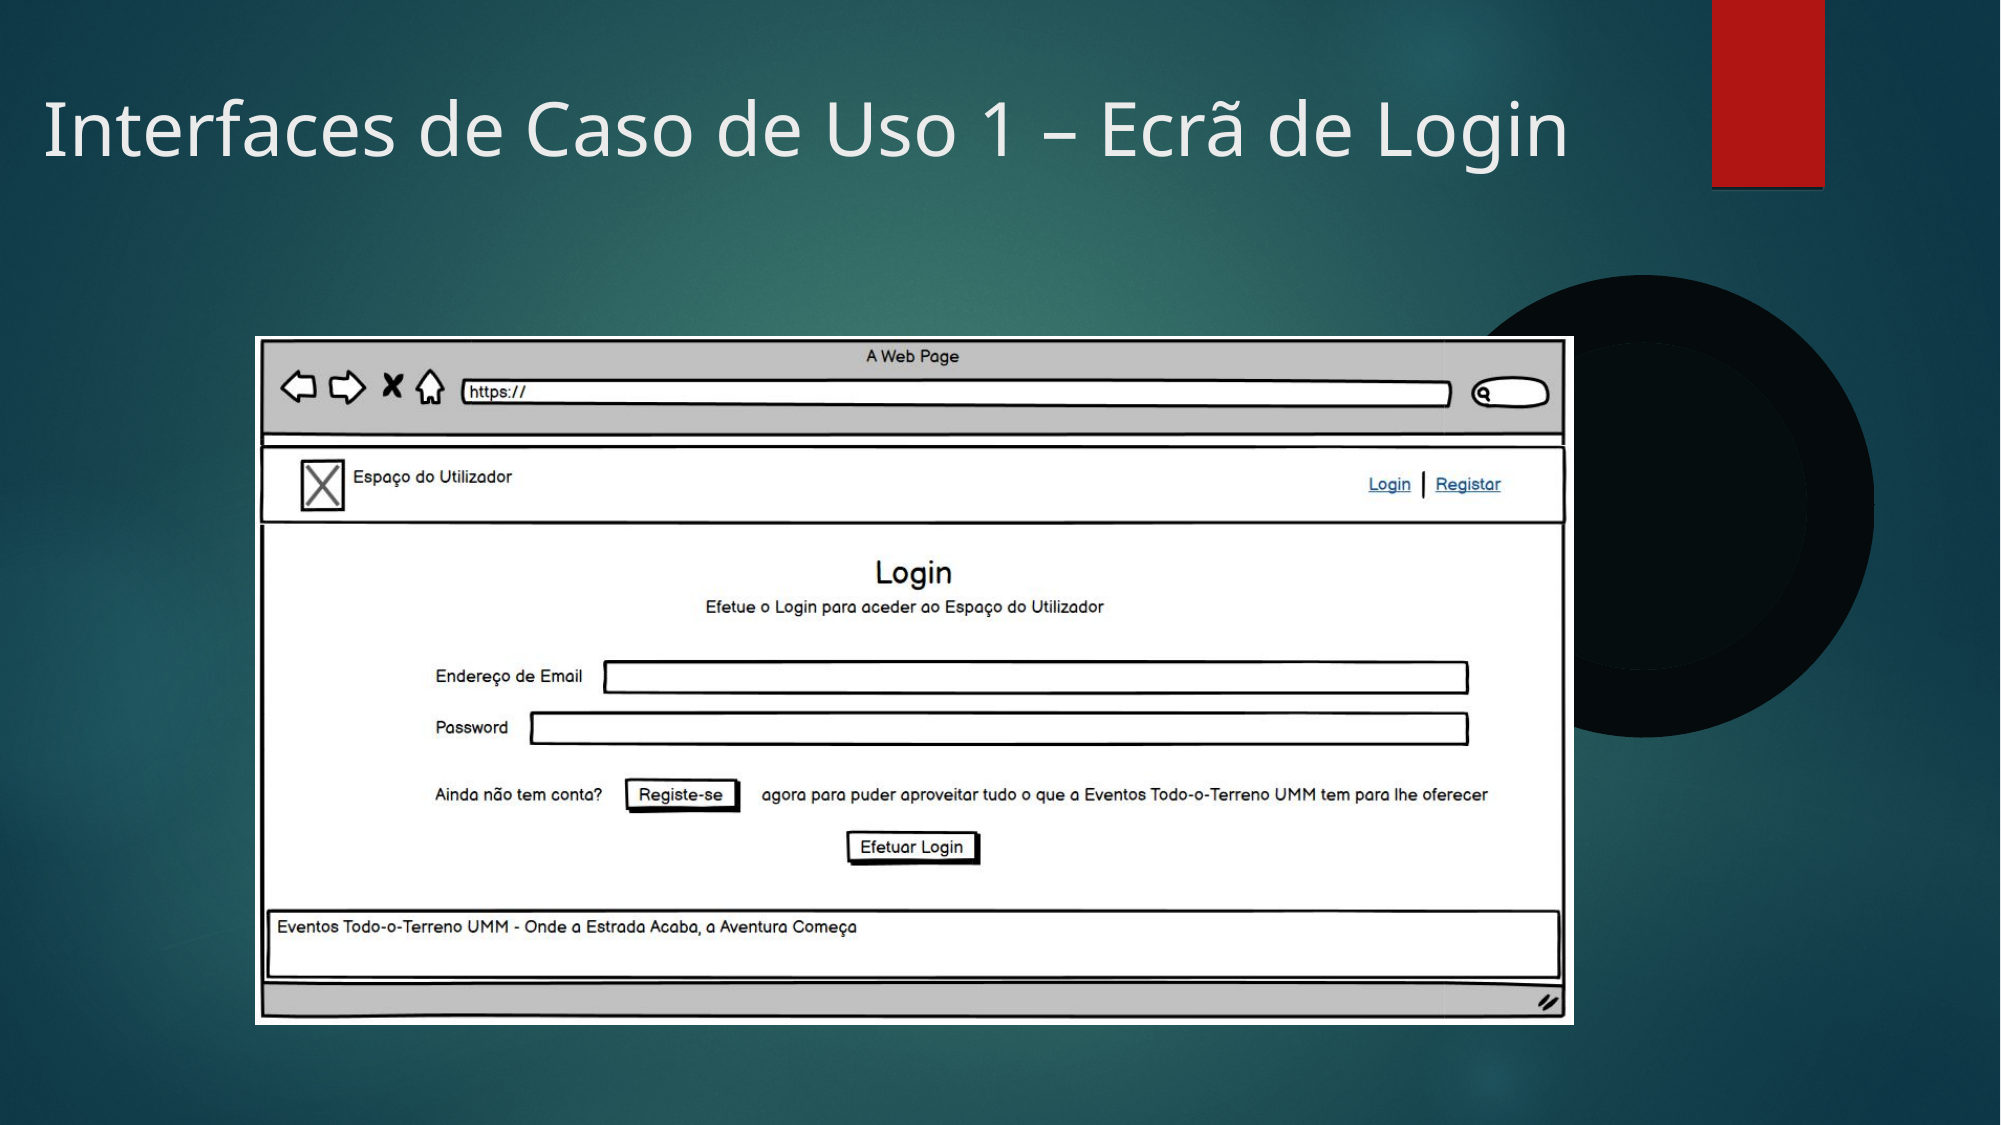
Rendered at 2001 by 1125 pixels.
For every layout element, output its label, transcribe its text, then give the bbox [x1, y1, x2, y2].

picture [255, 336, 1574, 1026]
title Interfaces de Caso de Uso 1 – Ecrã de Login [28, 74, 1870, 305]
